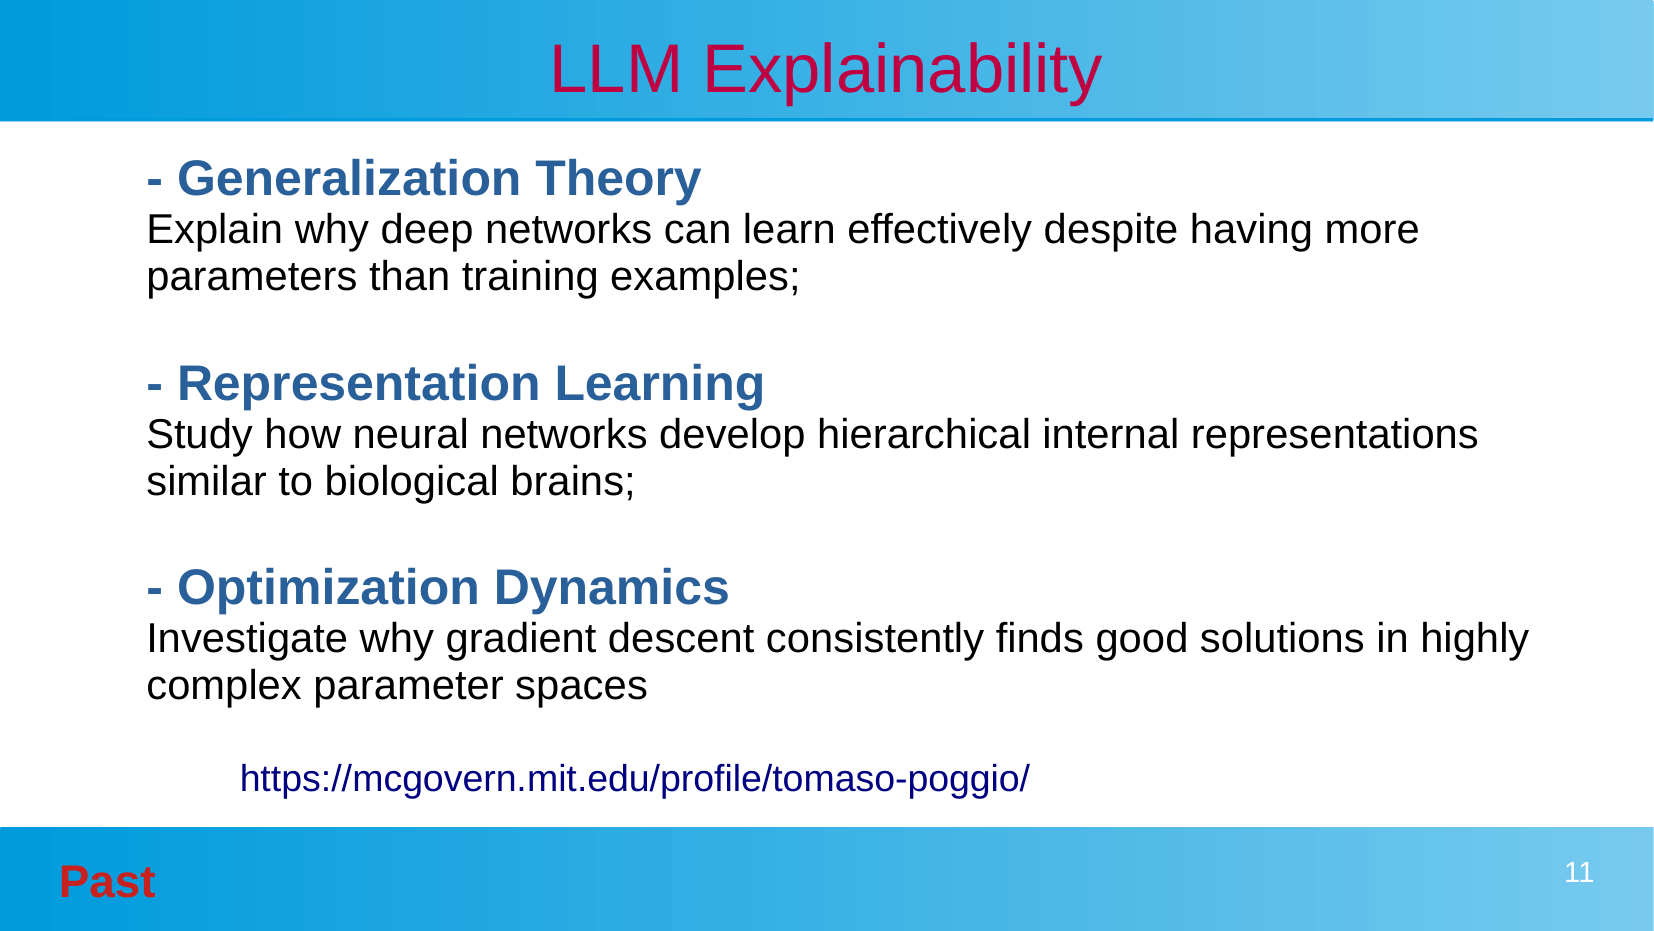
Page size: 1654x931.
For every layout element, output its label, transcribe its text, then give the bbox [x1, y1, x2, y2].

title LLM Explainability [59, 29, 1595, 108]
text_box https://mcgovern.mit.edu/profile/tomaso-poggio/ [225, 750, 1388, 806]
title - Generalization Theory Explain why deep networks can learn effectively despite having more parameters than training examples; - Representation Learning Study how neural networks develop hierarchical internal representations similar to biological brains; - Optimization Dynamics Investigate why gradient descent consistently finds good solutions in highly complex parameter spaces [146, 127, 1534, 732]
